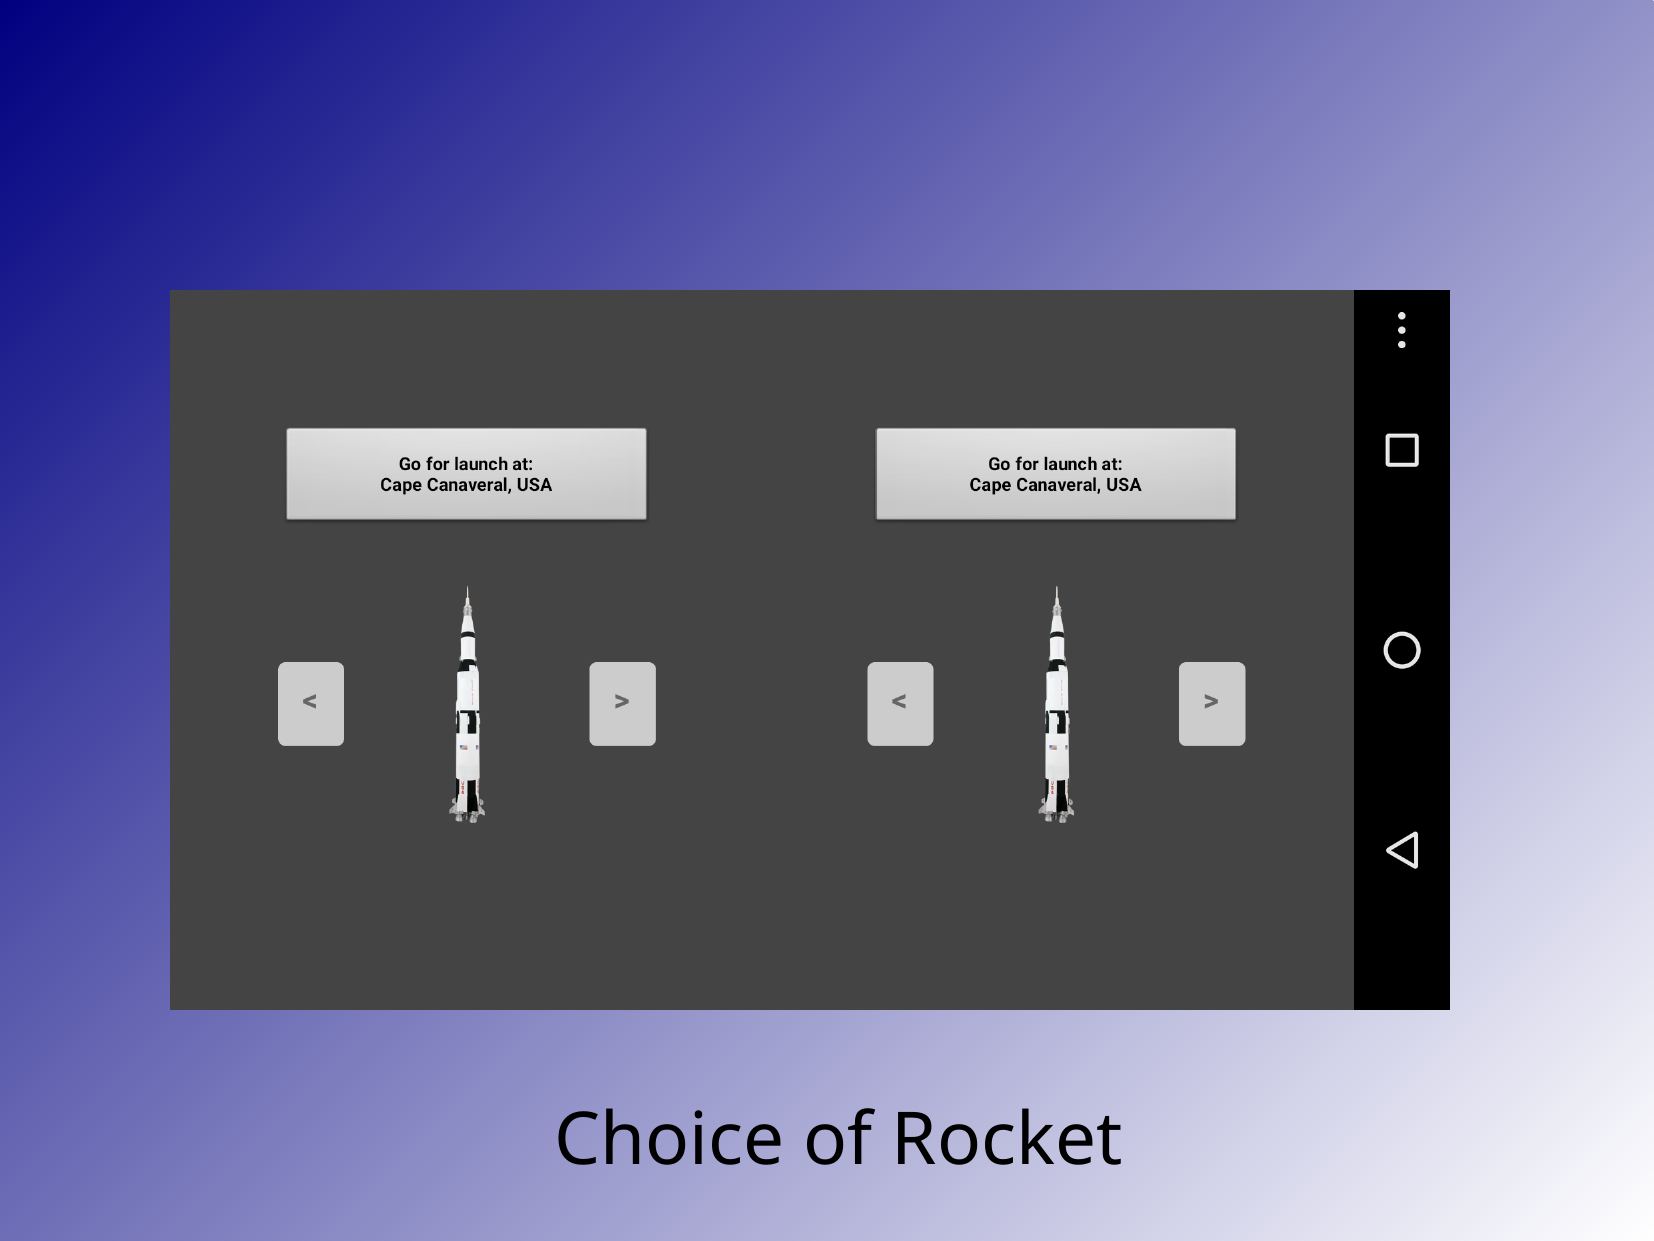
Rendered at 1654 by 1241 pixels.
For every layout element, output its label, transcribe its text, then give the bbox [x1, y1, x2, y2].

picture [170, 290, 1450, 1010]
title Choice of Rocket [94, 1033, 1583, 1241]
